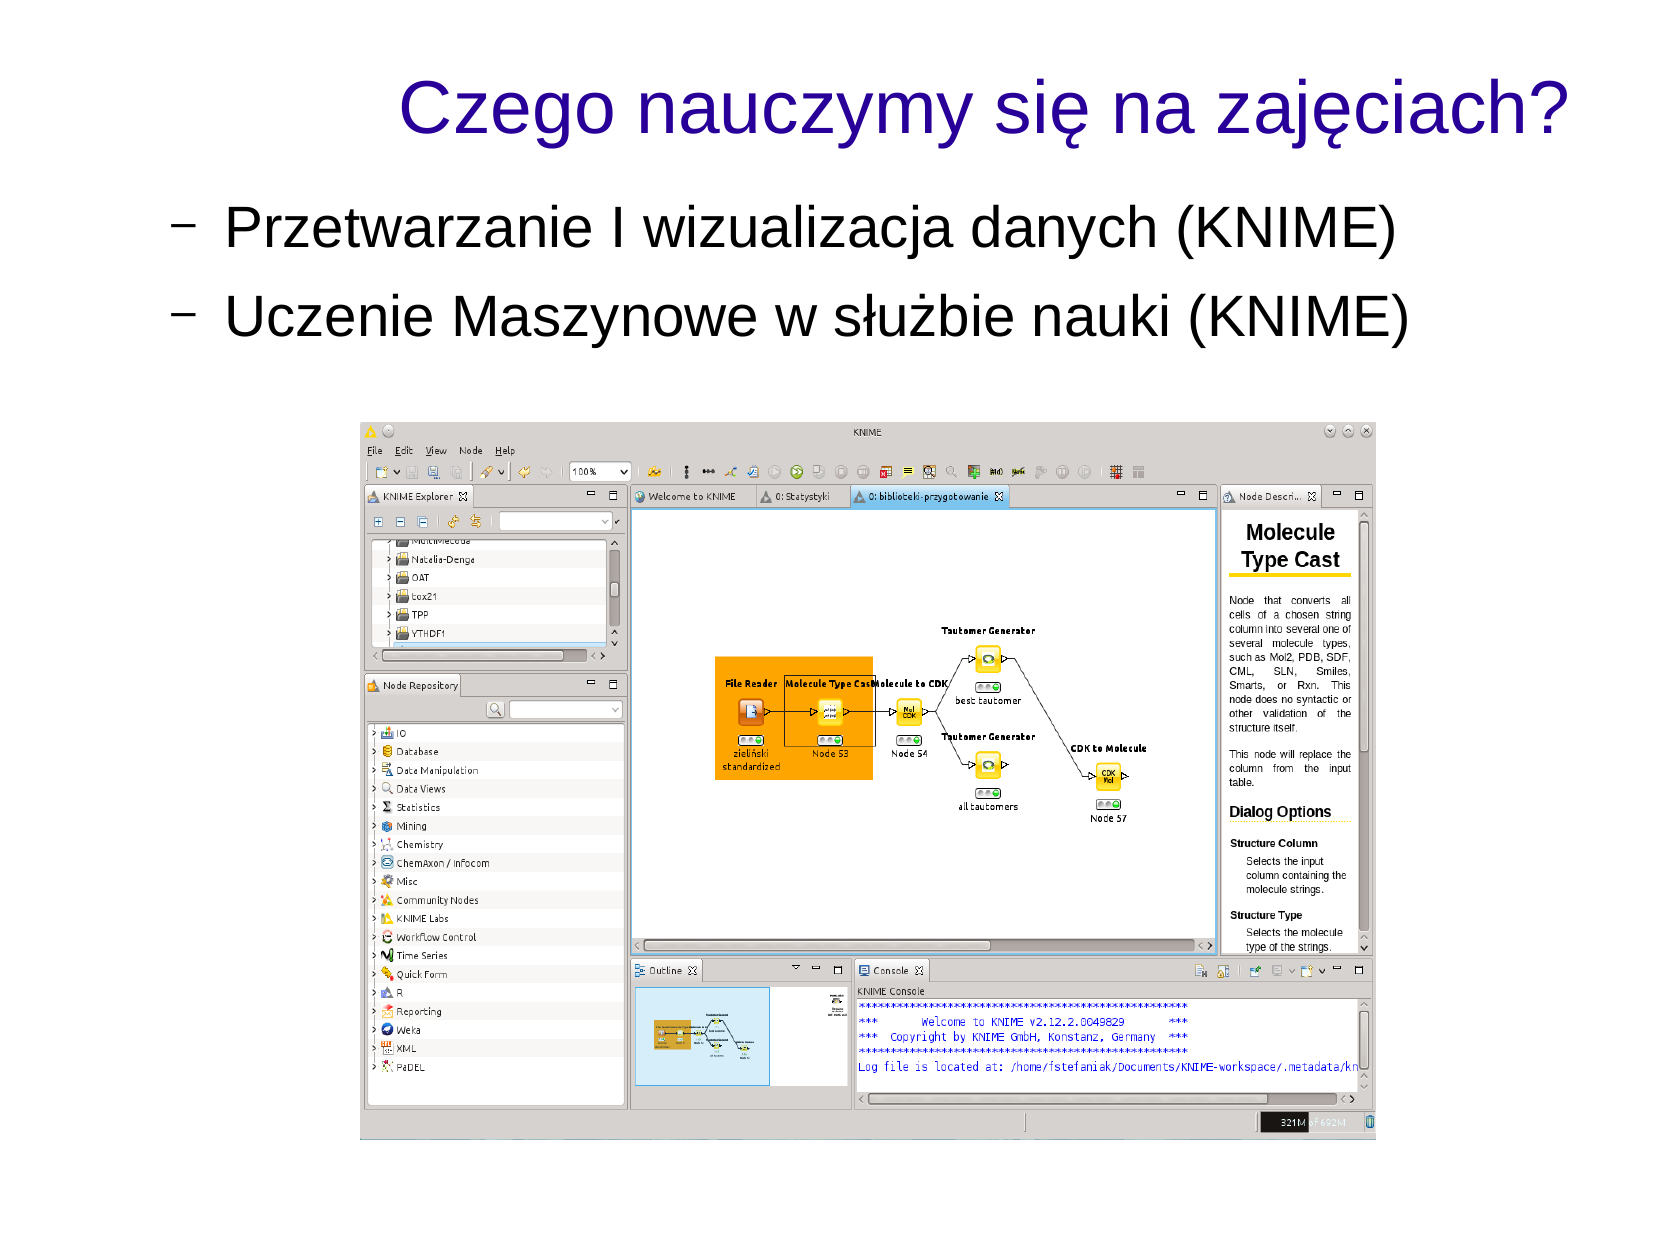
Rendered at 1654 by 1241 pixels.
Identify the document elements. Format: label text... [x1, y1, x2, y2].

title Czego nauczymy się na zajęciach? [82, 49, 1571, 166]
list Przetwarzanie I wizualizacja danych (KNIME) Uczenie Maszynowe w służbie nauki (KNIME) [82, 195, 1606, 915]
picture [360, 422, 1376, 1141]
